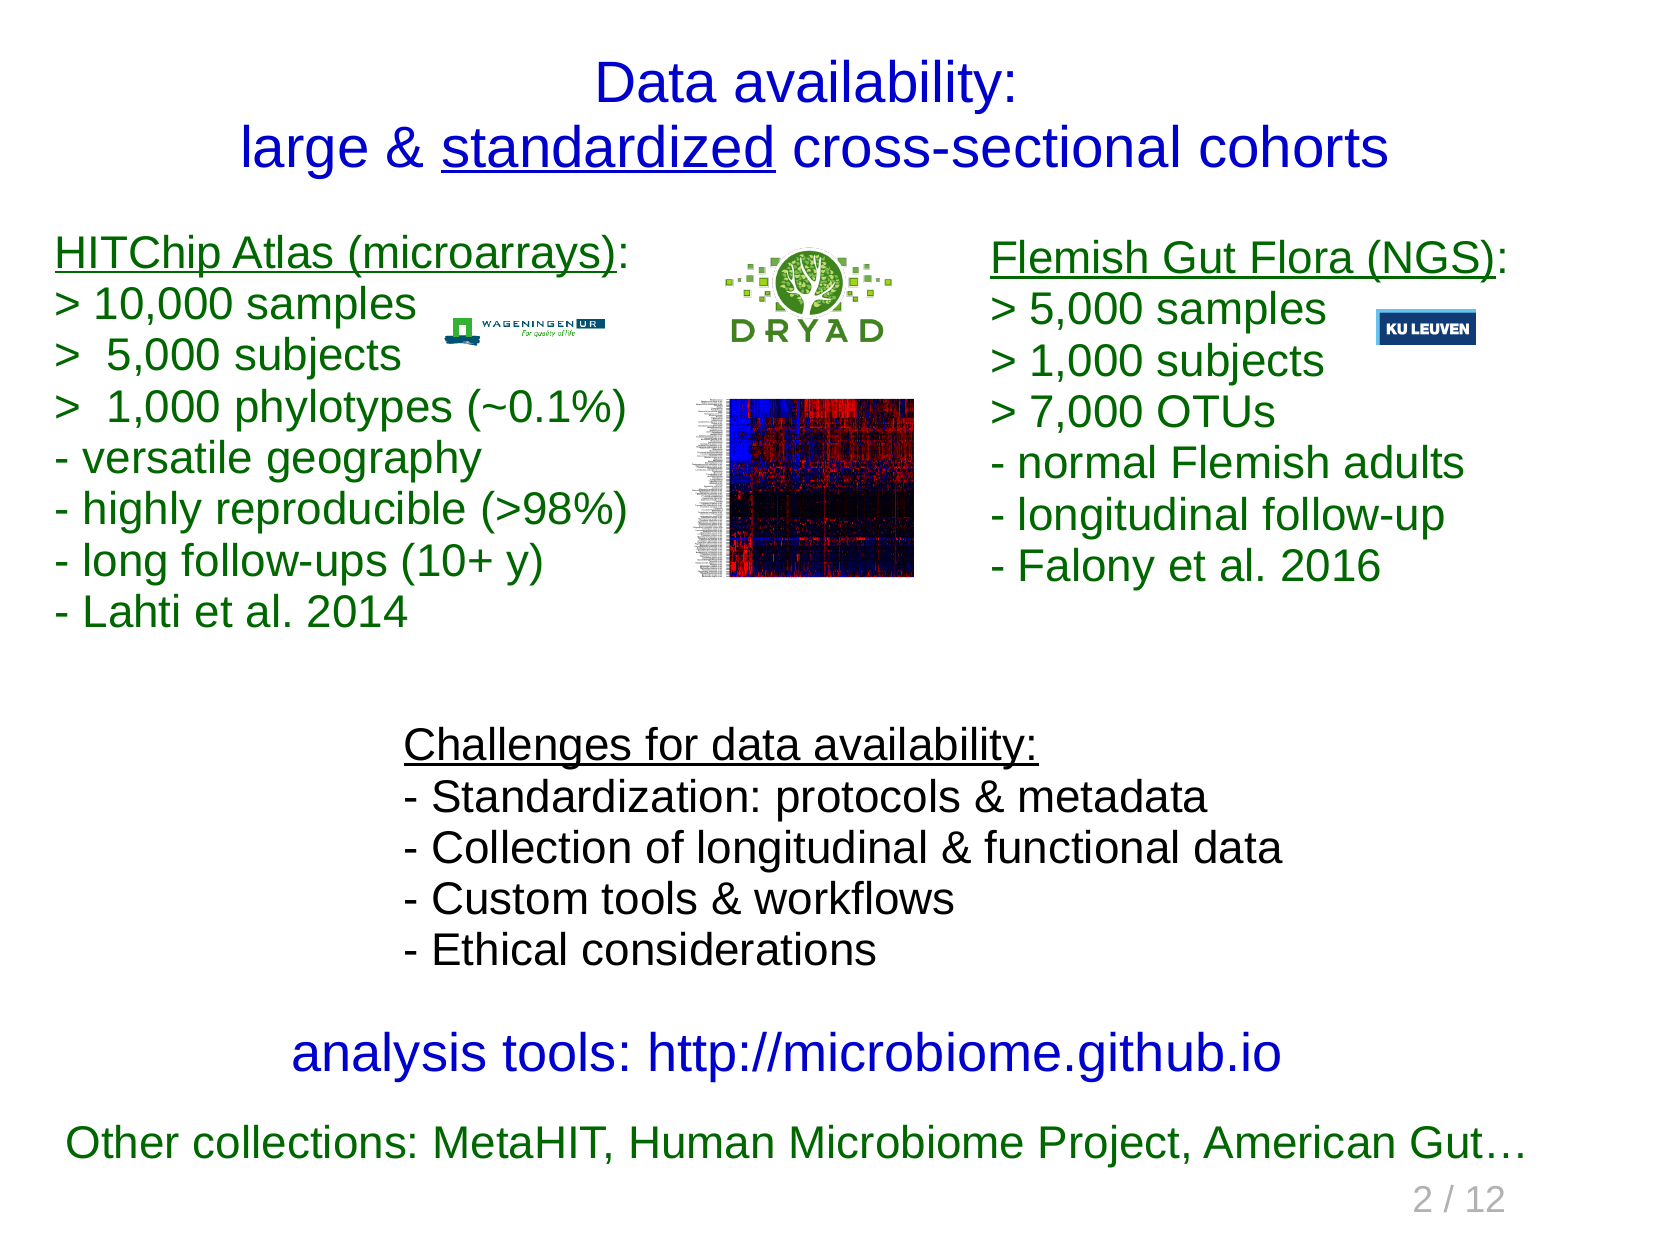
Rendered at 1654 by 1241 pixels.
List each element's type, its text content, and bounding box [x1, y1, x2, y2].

picture [1376, 309, 1476, 345]
text_box HITChip Atlas (microarrays): > 10,000 samples > 5,000 subjects > 1,000 phylotypes (~0.1%) - versatile geography - highly reproducible (>98%) - long follow-ups (10+ y) - Lahti et al. 2014 [39, 219, 655, 645]
picture [679, 378, 921, 612]
text_box Flemish Gut Flora (NGS): > 5,000 samples > 1,000 subjects > 7,000 OTUs - normal Flemish adults - longitudinal follow-up - Falony et al. 2016 [975, 224, 1628, 615]
text_box Challenges for data availability: - Standardization: protocols & metadata - Collection of longitudinal & functional data - Custom tools & workflows - Ethical considerations [388, 711, 1424, 984]
text_box <number> / 12 [1397, 1171, 1651, 1228]
text_box Other collections: MetaHIT, Human Microbiome Project, American Gut… [50, 1109, 1607, 1187]
text_box Data availability: large & standardized cross-sectional cohorts [40, 41, 1590, 187]
picture [435, 310, 613, 351]
picture [705, 242, 899, 346]
text_box analysis tools: http://microbiome.github.io [83, 992, 1493, 1114]
